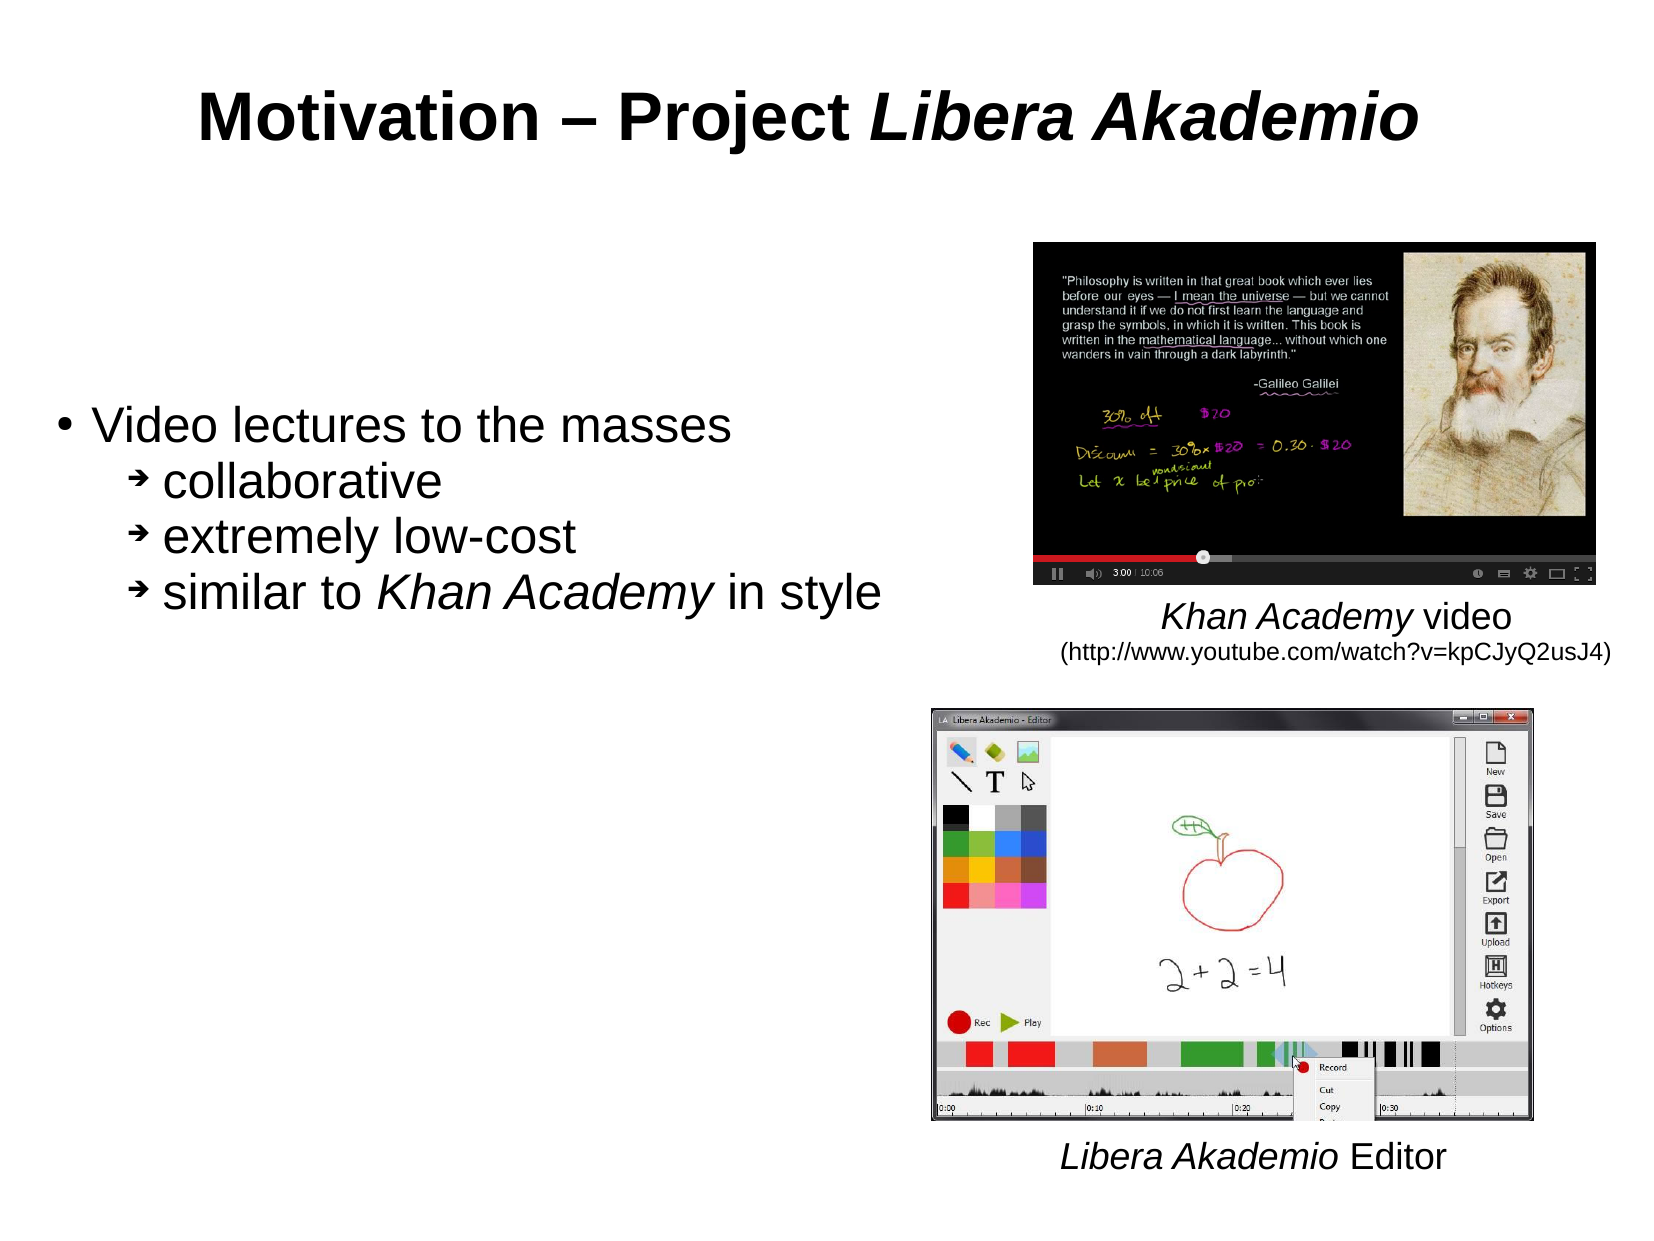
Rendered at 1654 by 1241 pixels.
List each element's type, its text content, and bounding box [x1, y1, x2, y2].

text_box Video lectures to the masses collaborative extremely low-cost similar to Khan Academy in style [41, 389, 898, 863]
text_box Libera Akademio Editor [1045, 1127, 1463, 1185]
text_box Khan Academy video (http://www.youtube.com/watch?v=kpCJyQ2usJ4) [1045, 588, 1636, 674]
text_box Motivation – Project Libera Akademio [183, 70, 1494, 163]
picture [931, 708, 1534, 1121]
picture [1033, 242, 1596, 585]
